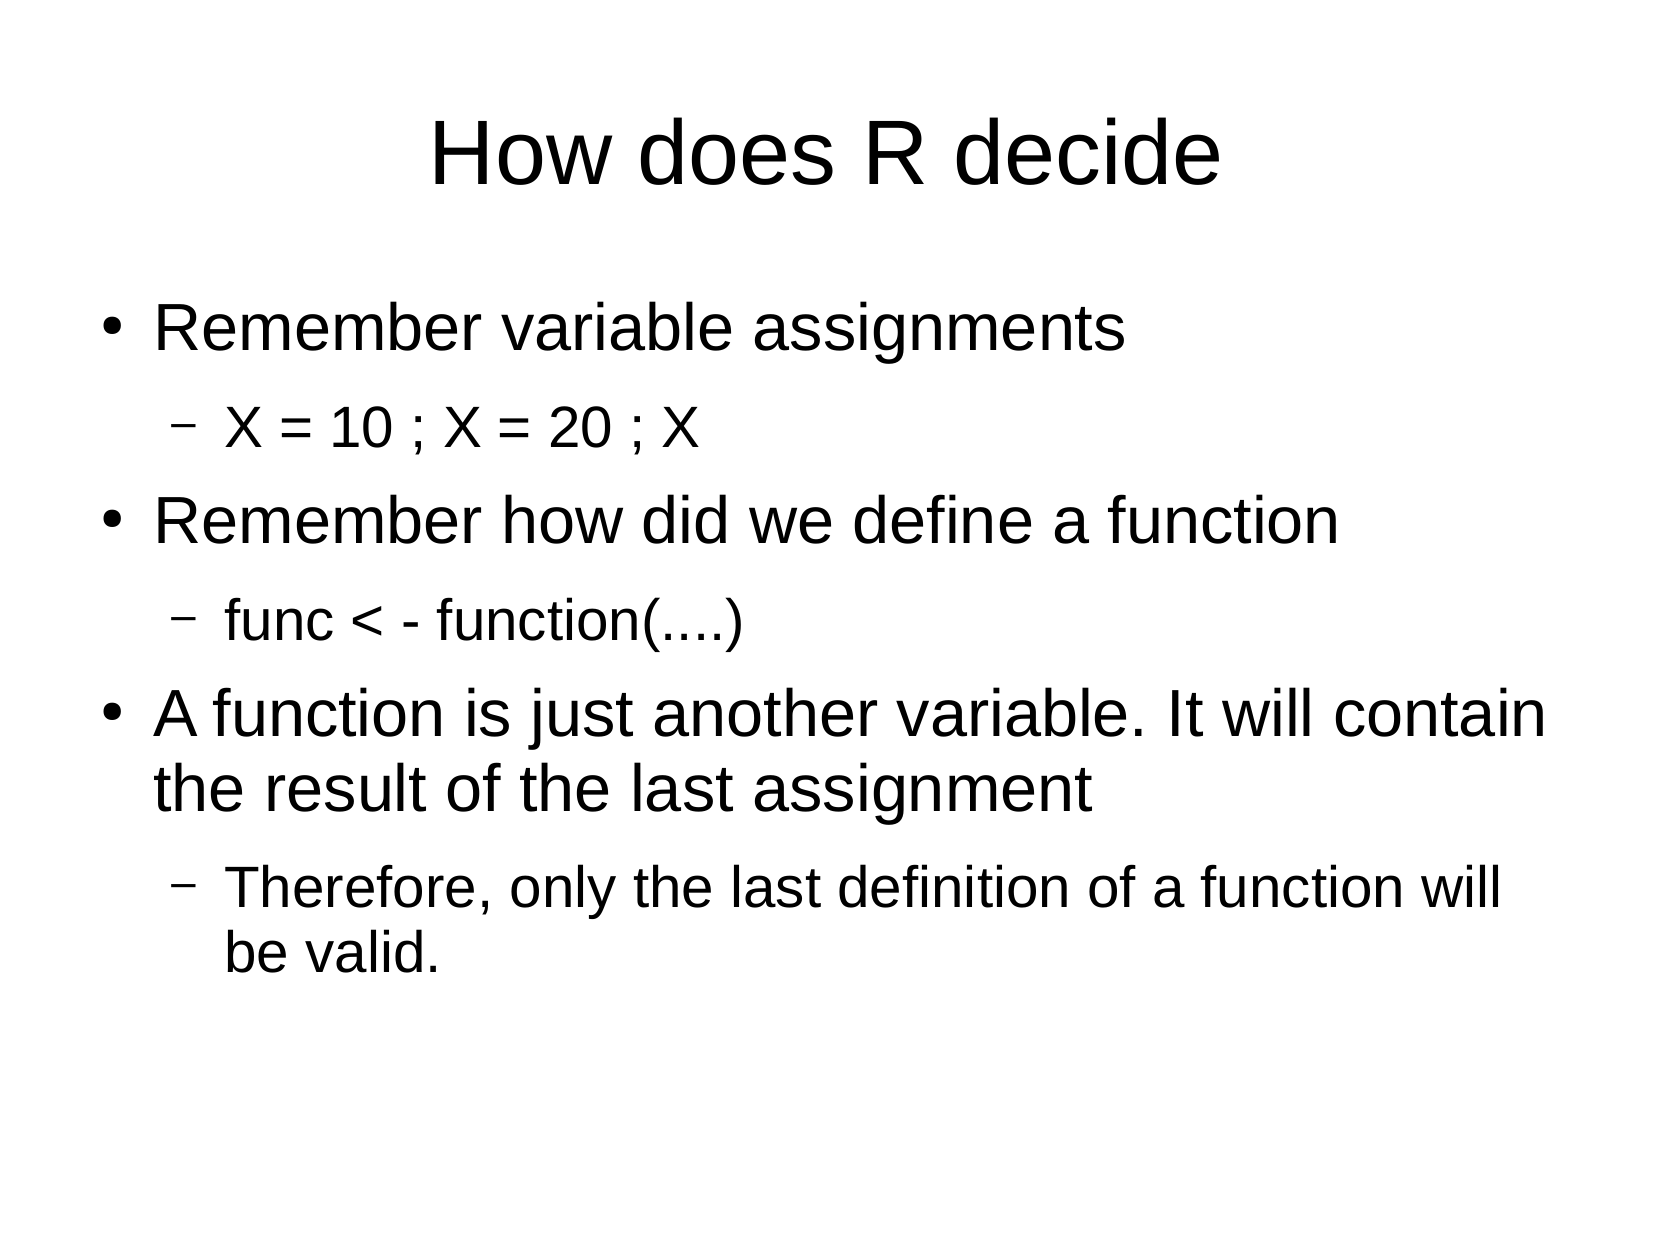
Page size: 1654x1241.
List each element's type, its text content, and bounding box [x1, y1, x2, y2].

list Remember variable assignments X = 10 ; X = 20 ; X Remember how did we define a function func < - function(....) A function is just another variable. It will contain the result of the last assignment Therefore, only the last definition of a function will be valid. [82, 290, 1571, 1010]
title How does R decide [82, 49, 1571, 257]
